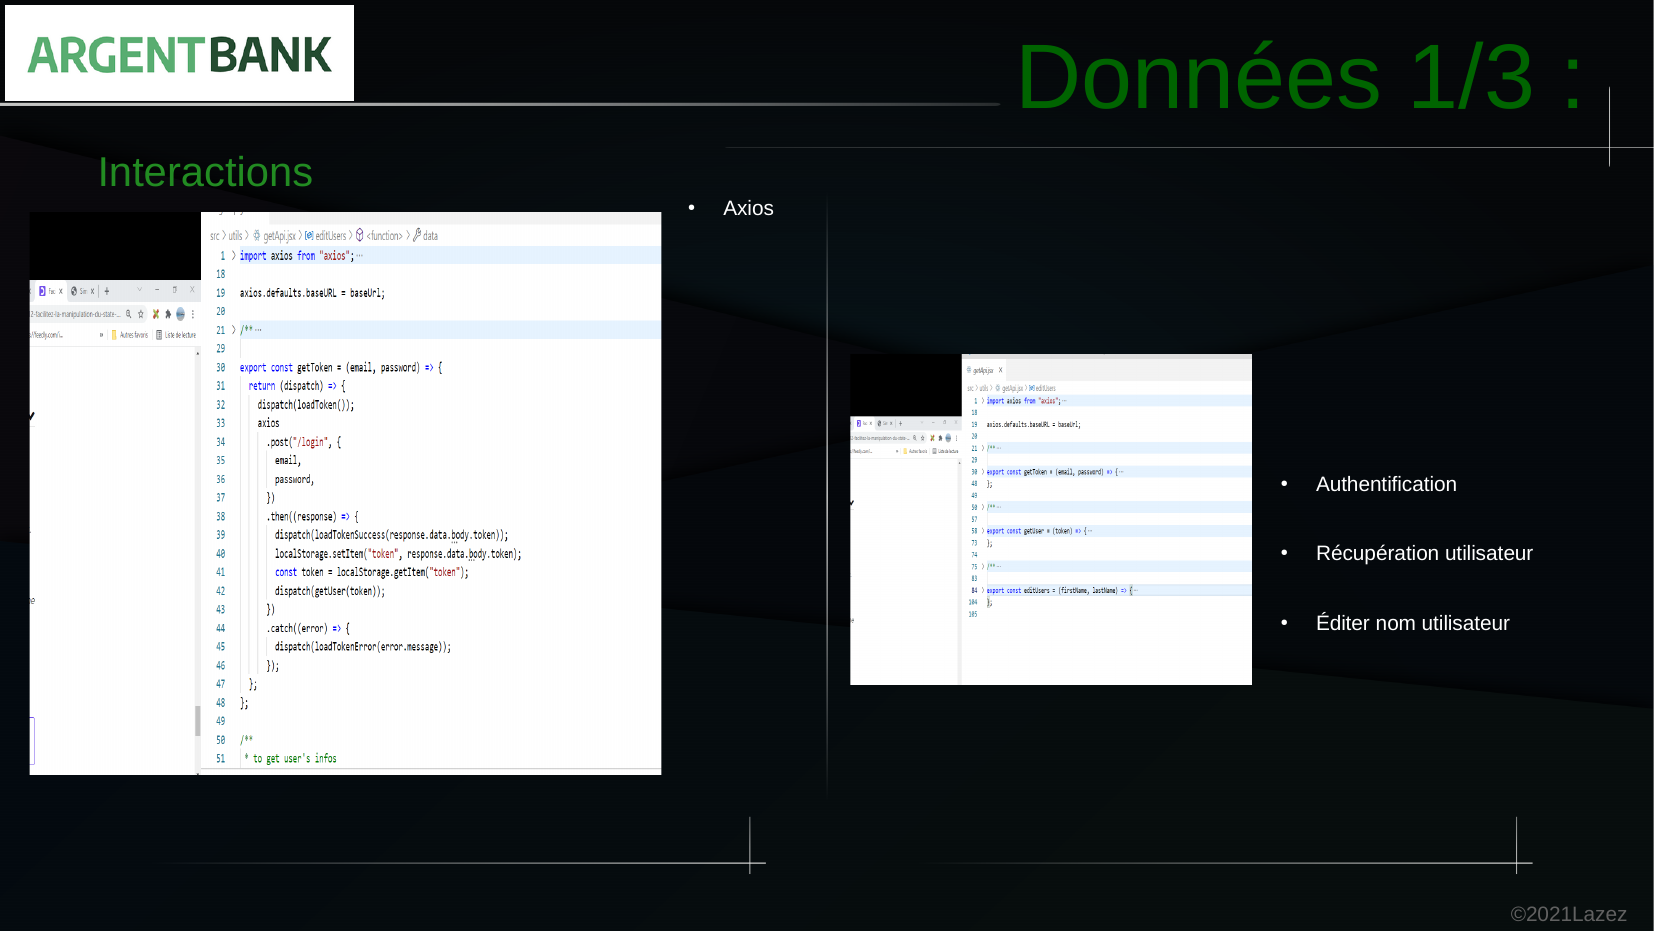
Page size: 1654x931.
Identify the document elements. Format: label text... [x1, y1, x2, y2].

title Données 1/3 : [1015, 23, 1607, 130]
text_box Interactions [82, 141, 438, 212]
text_box Axios [673, 188, 910, 251]
text_box ©2021Lazez [1496, 895, 1654, 931]
picture [0, 0, 1654, 931]
text_box Authentification Récupération utilisateur Éditer nom utilisateur [1265, 348, 1654, 713]
